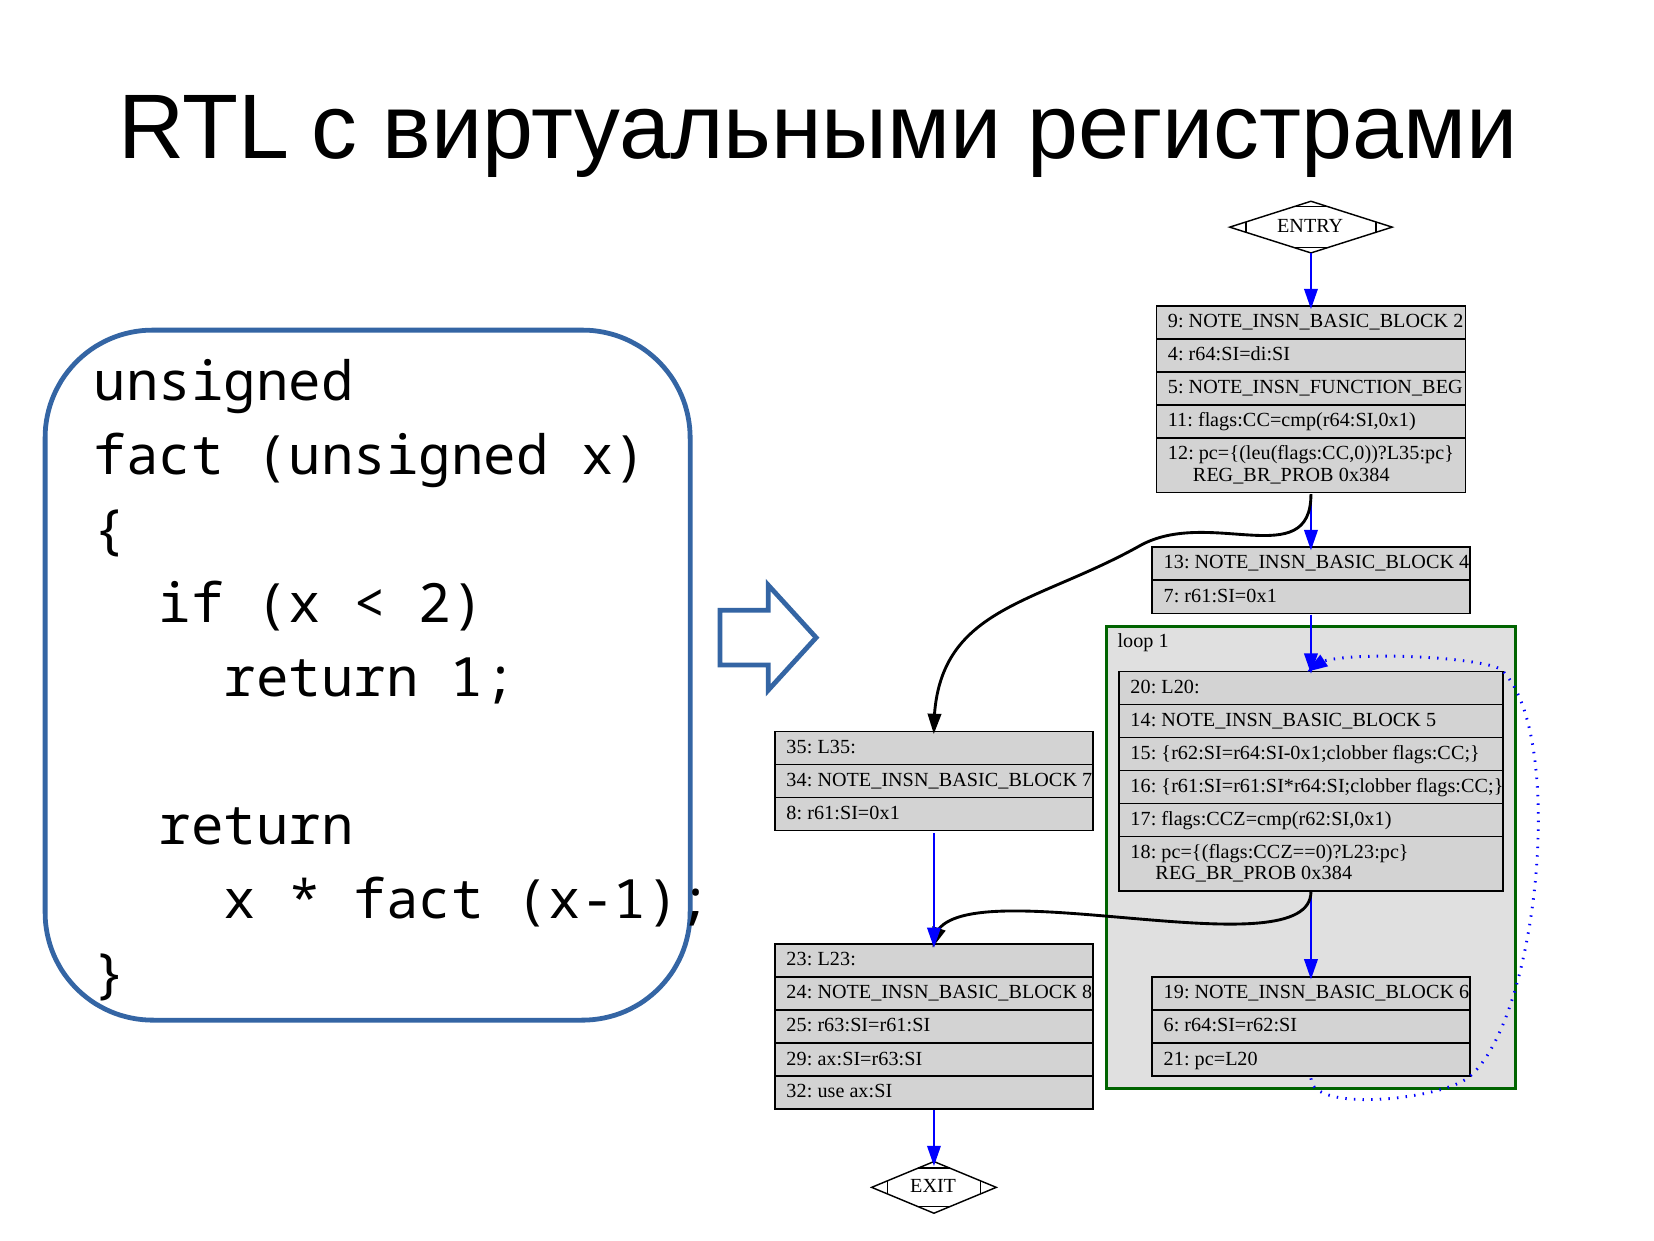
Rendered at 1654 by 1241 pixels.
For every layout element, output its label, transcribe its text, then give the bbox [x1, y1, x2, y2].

text_box unsigned fact (unsigned x) { if (x < 2) return 1; return x * fact (x-1); } [45, 330, 691, 1021]
title RTL с виртуальными регистрами [75, 17, 1564, 226]
picture [705, 195, 1546, 1220]
text_box [720, 585, 817, 691]
